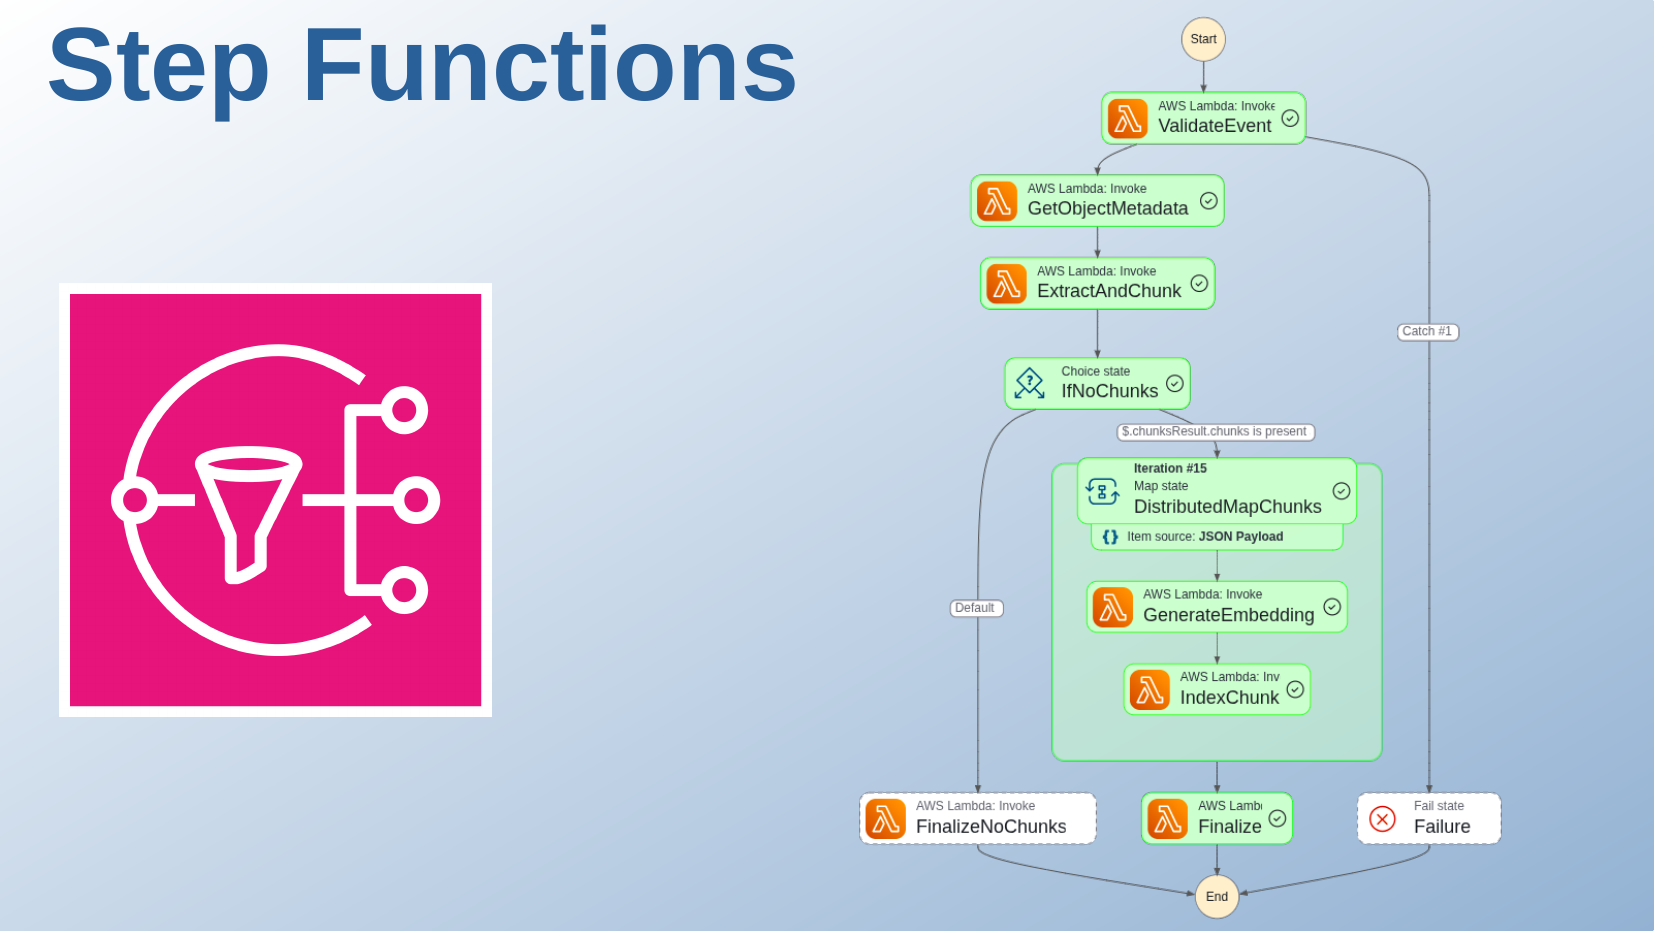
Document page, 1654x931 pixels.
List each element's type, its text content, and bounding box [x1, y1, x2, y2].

picture [59, 283, 492, 717]
text_box Step Functions [31, 0, 1195, 130]
picture [847, 3, 1514, 931]
